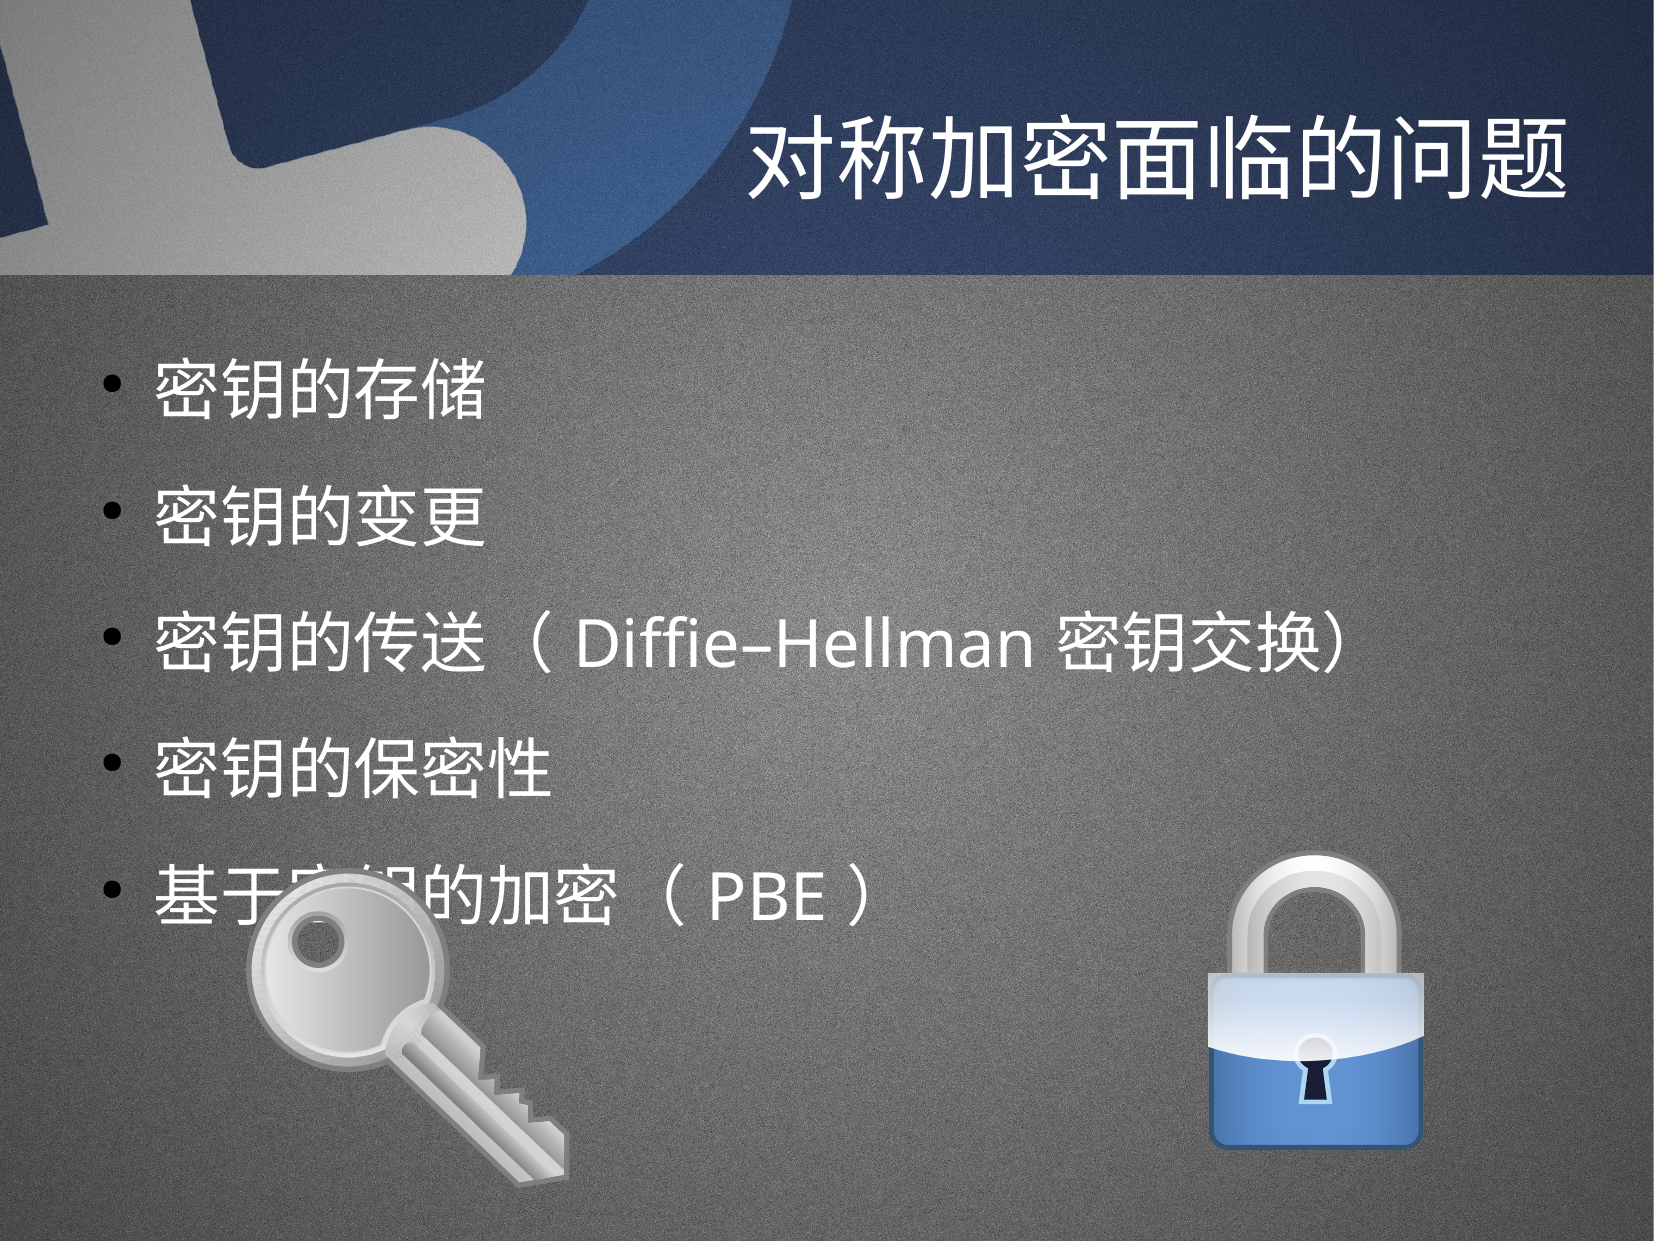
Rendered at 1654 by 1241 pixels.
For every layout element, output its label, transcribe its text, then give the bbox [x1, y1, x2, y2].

picture [0, 0, 1654, 1241]
list 密钥的存储 密钥的变更 密钥的传送（Diffie–Hellman密钥交换） 密钥的保密性 基于密钥的加密（PBE） [82, 337, 1571, 1057]
title 对称加密面临的问题 [82, 49, 1571, 257]
